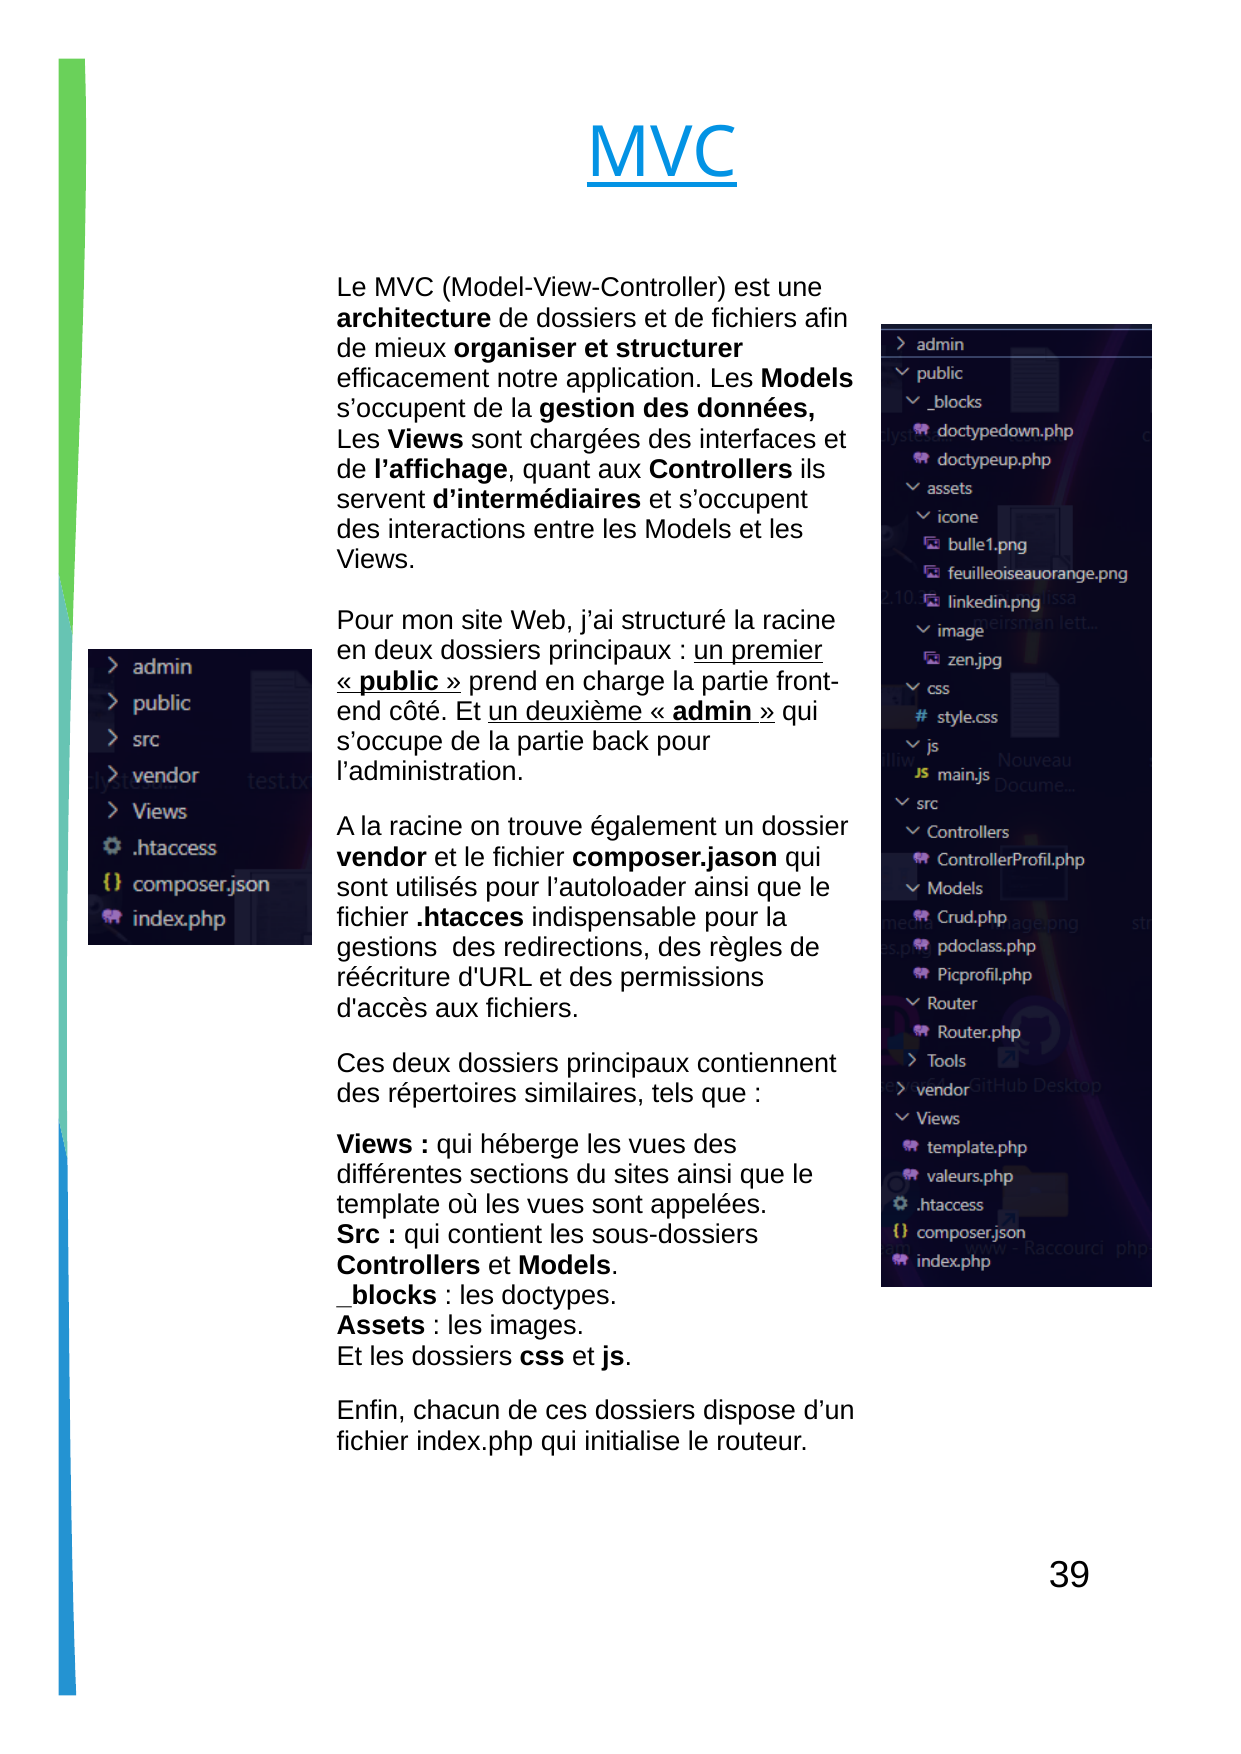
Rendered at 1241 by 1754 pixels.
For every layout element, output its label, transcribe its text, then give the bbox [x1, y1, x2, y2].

text_box <numéro> [1034, 1545, 1235, 1670]
text_box Le MVC (Model-View-Controller) est une architecture de dossiers et de fichiers afin de mieux organiser et structurer efficacement notre application. Les Models s’occupent de la gestion des données, Les Views sont chargées des interfaces et de l’affichage, quant aux Controllers ils servent d’intermédiaires et s’occupent des interactions entre les Models et les Views. Pour mon site Web, j’ai structuré la racine en deux dossiers principaux : un premier « public » prend en charge la partie front-end côté. Et un deuxième « admin » qui s’occupe de la partie back pour l’administration. A la racine on trouve également un dossier vendor et le fichier composer.jason qui sont utilisés pour l’autoloader ainsi que le fichier .htacces indispensable pour la gestions des redirections, des règles de réécriture d'URL et des permissions d'accès aux fichiers. Ces deux dossiers principaux contiennent des répertoires similaires, tels que : Views : qui héberge les vues des différentes sections du sites ainsi que le template où les vues sont appelées. Src : qui contient les sous-dossiers Controllers et Models. _blocks : les doctypes. Assets : les images. Et les dossiers css et js. Enfin, chacun de ces dossiers dispose d’un fichier index.php qui initialise le routeur. [321, 265, 869, 1734]
picture [881, 324, 1152, 1287]
picture [88, 649, 312, 945]
text_box MVC [571, 93, 797, 265]
